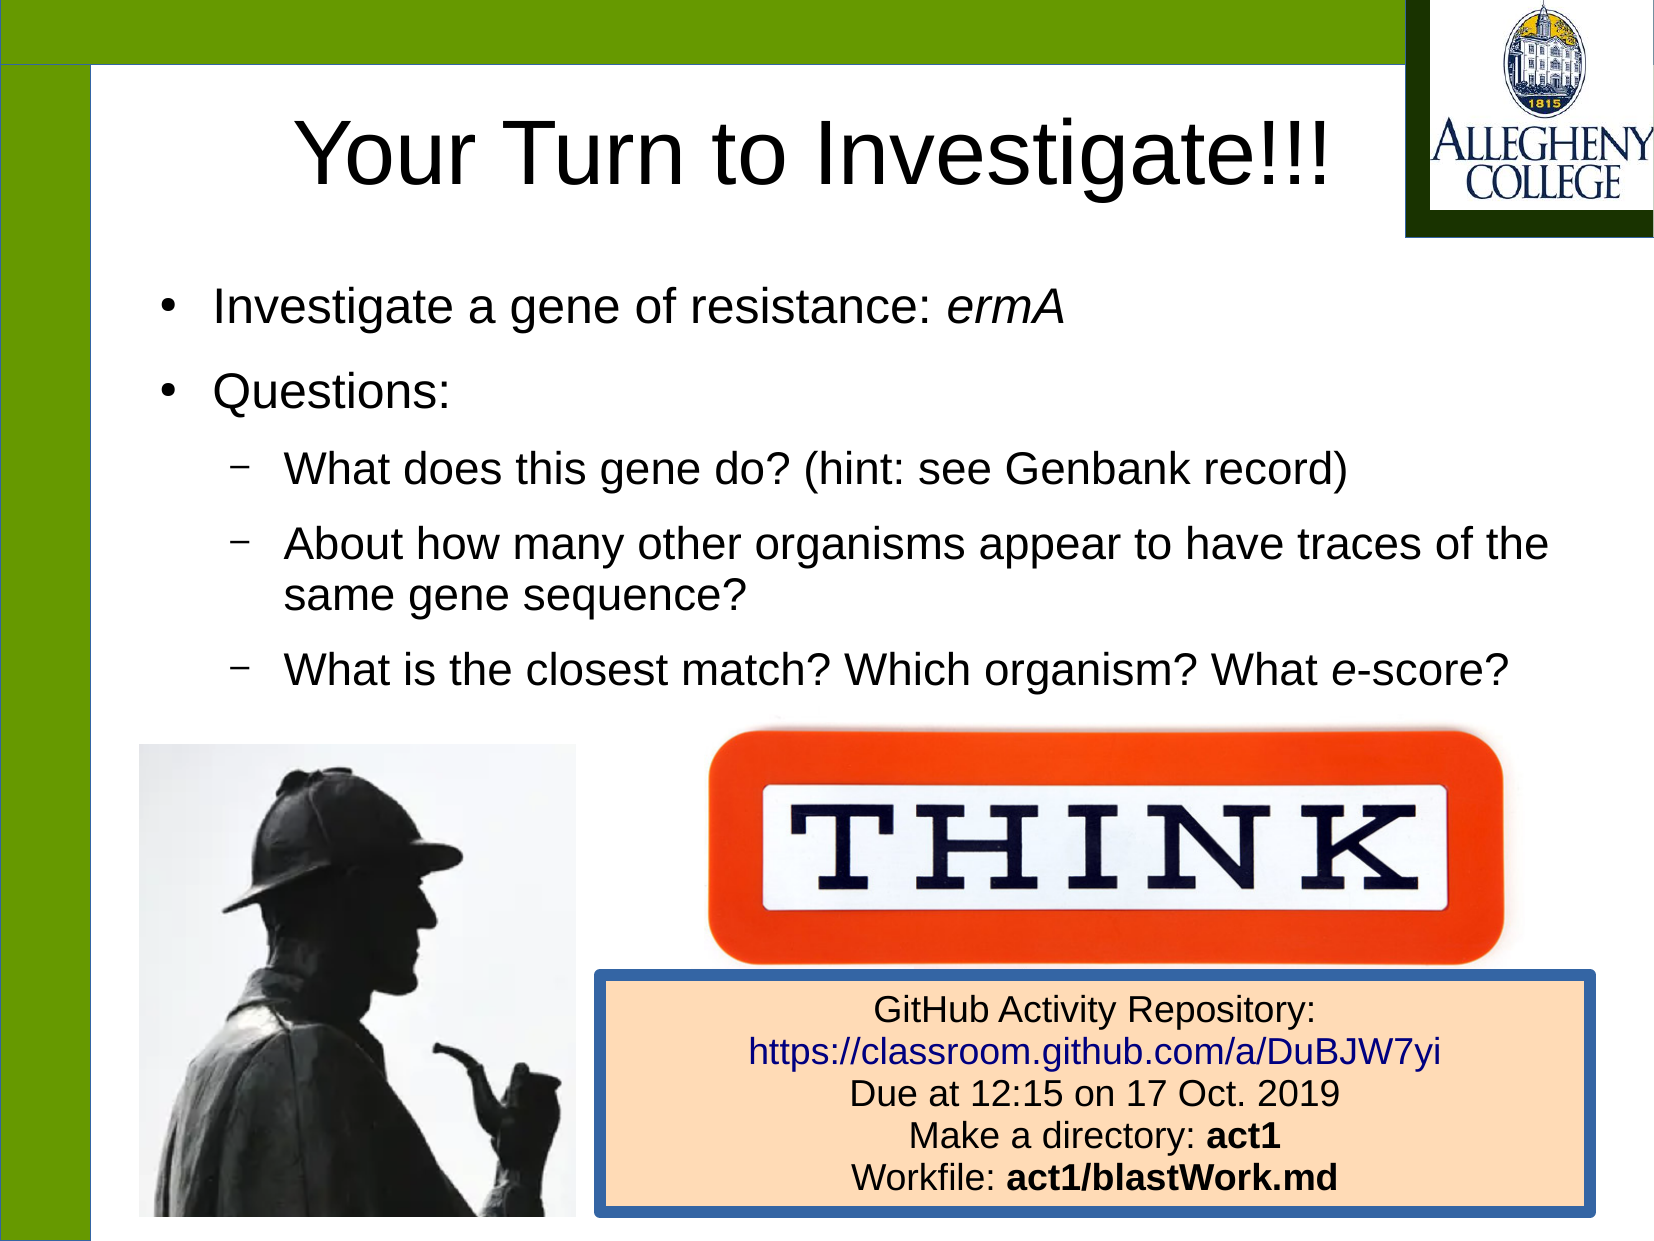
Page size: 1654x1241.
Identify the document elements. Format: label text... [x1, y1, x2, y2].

title Your Turn to Investigate!!! [112, 65, 1515, 257]
picture [691, 705, 1525, 975]
text_box GitHub Activity Repository: https://classroom.github.com/a/DuBJW7yi Due at 12:15 on 17 Oct. 2019 Make a directory: act1 Workfile: act1/blastWork.md [600, 975, 1591, 1212]
list Investigate a gene of resistance: ermA Questions: What does this gene do? (hint: see Genbank record) About how many other organisms appear to have traces of the same gene sequence? What is the closest match? Which organism? What e-score? [141, 278, 1630, 998]
picture [139, 744, 576, 1217]
text_box [0, 0, 1654, 1241]
picture [1430, 0, 1654, 210]
